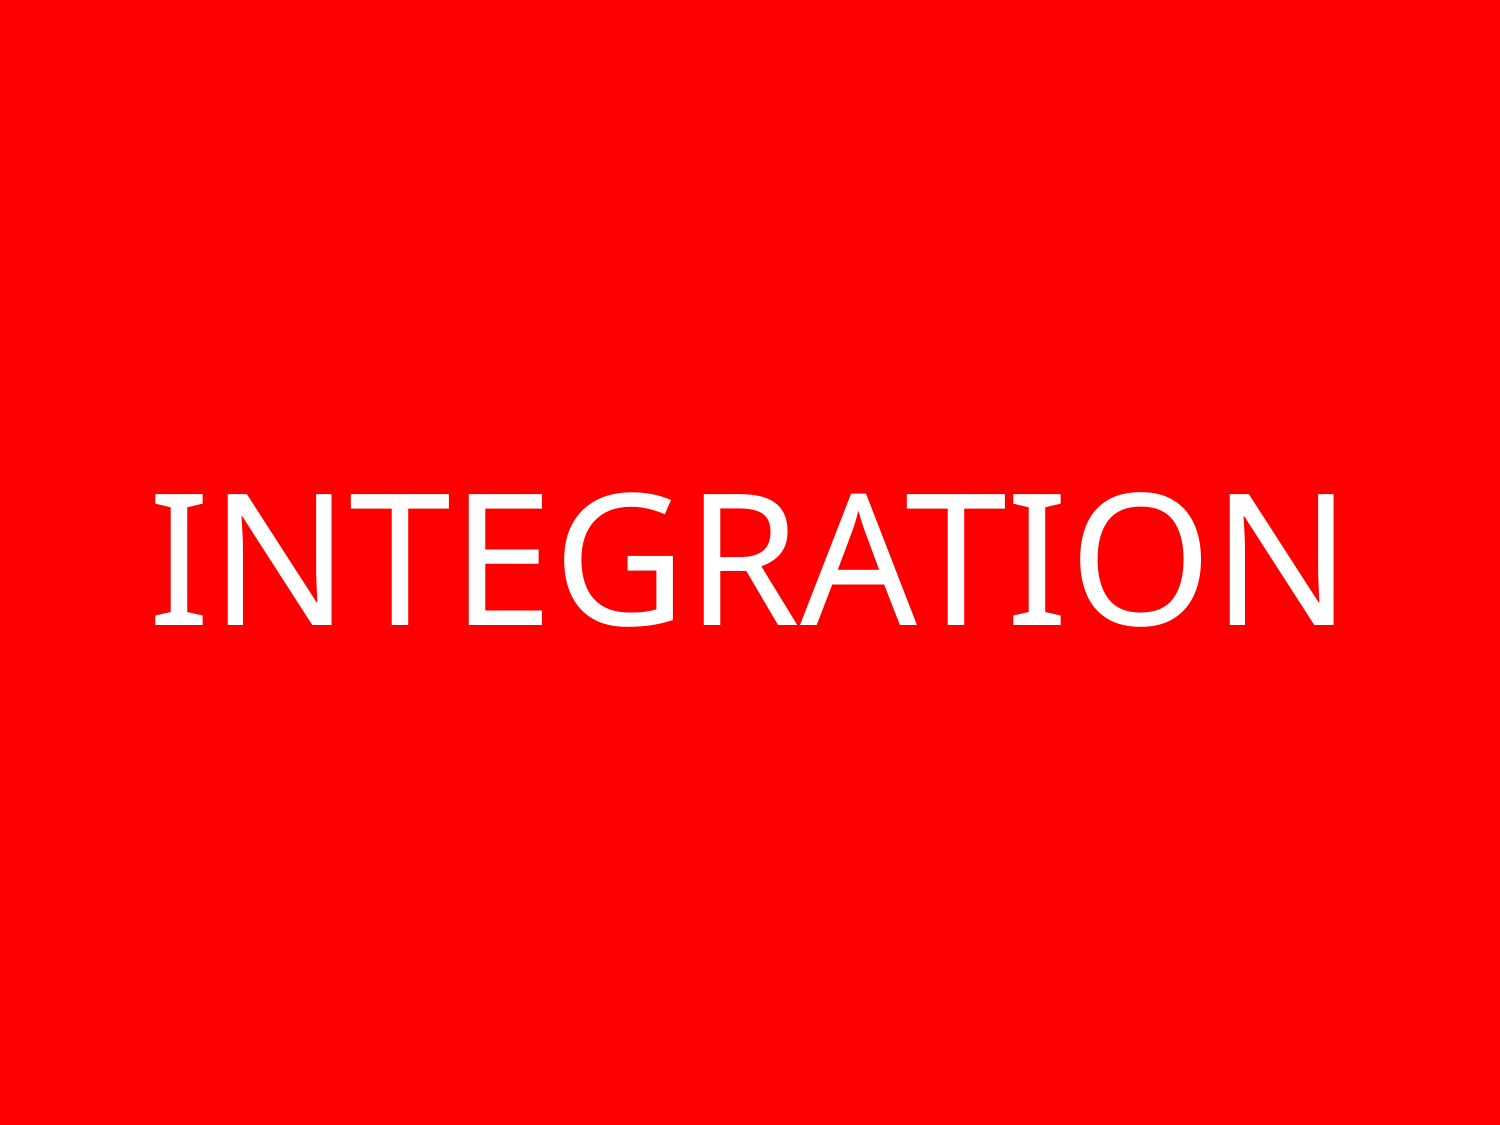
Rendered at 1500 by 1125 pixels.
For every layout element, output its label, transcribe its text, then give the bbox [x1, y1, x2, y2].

list INTEGRATION [0, 435, 1500, 871]
